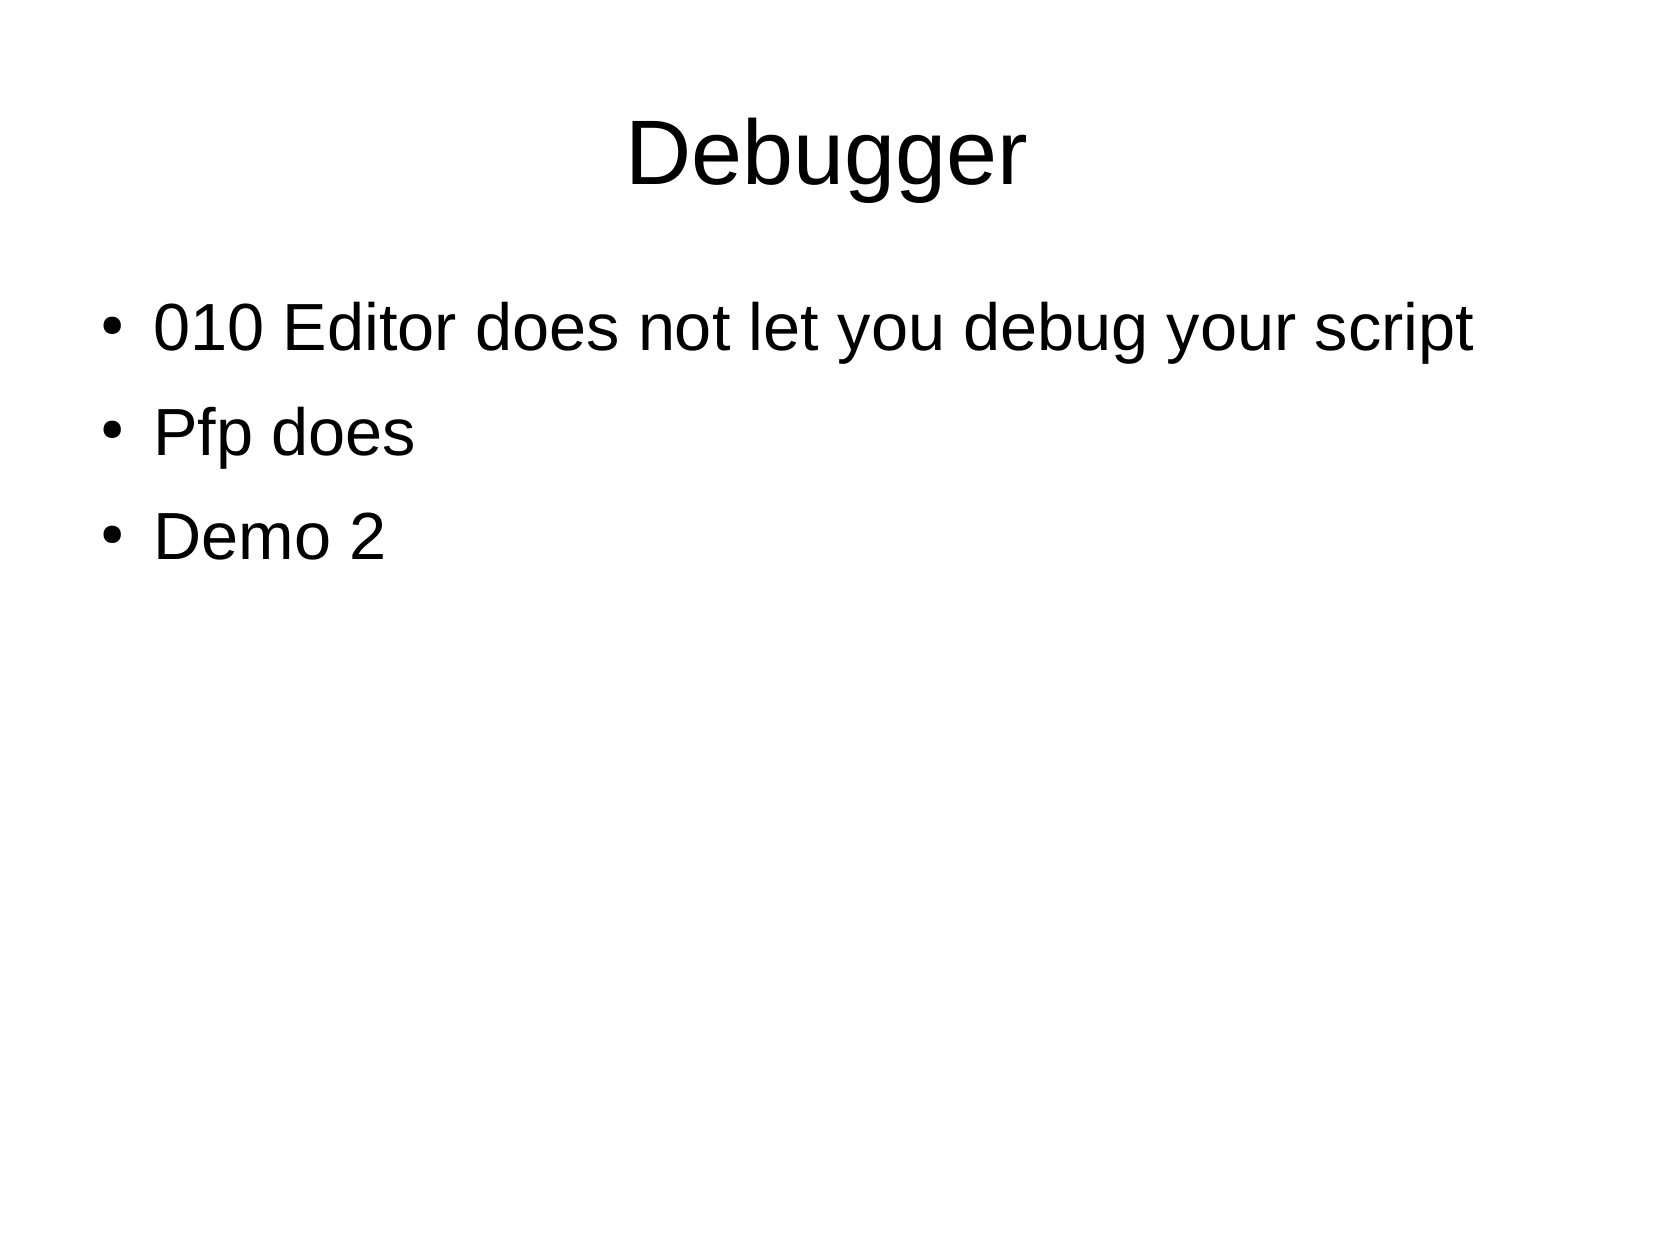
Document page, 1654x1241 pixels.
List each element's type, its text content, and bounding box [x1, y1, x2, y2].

list 010 Editor does not let you debug your script Pfp does Demo 2 [82, 290, 1571, 1010]
title Debugger [82, 49, 1571, 257]
